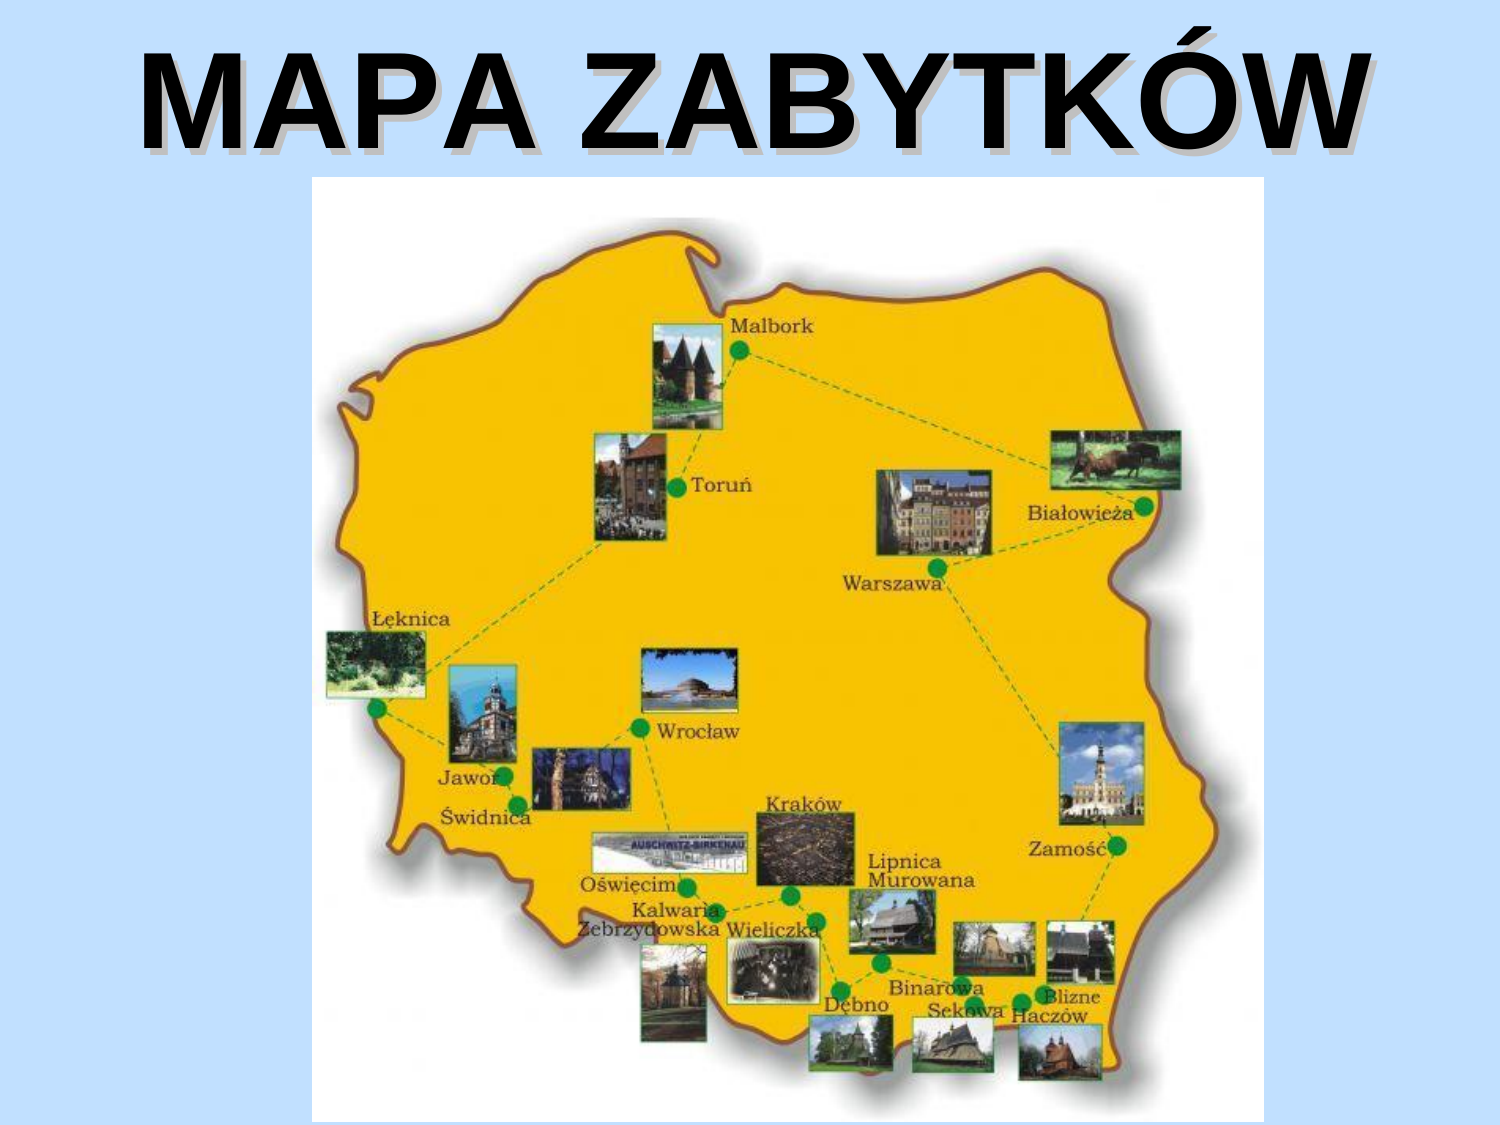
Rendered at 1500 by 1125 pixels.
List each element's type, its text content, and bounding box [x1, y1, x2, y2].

picture [312, 188, 1264, 1122]
text_box MAPA ZABYTKÓW [79, 0, 1430, 188]
